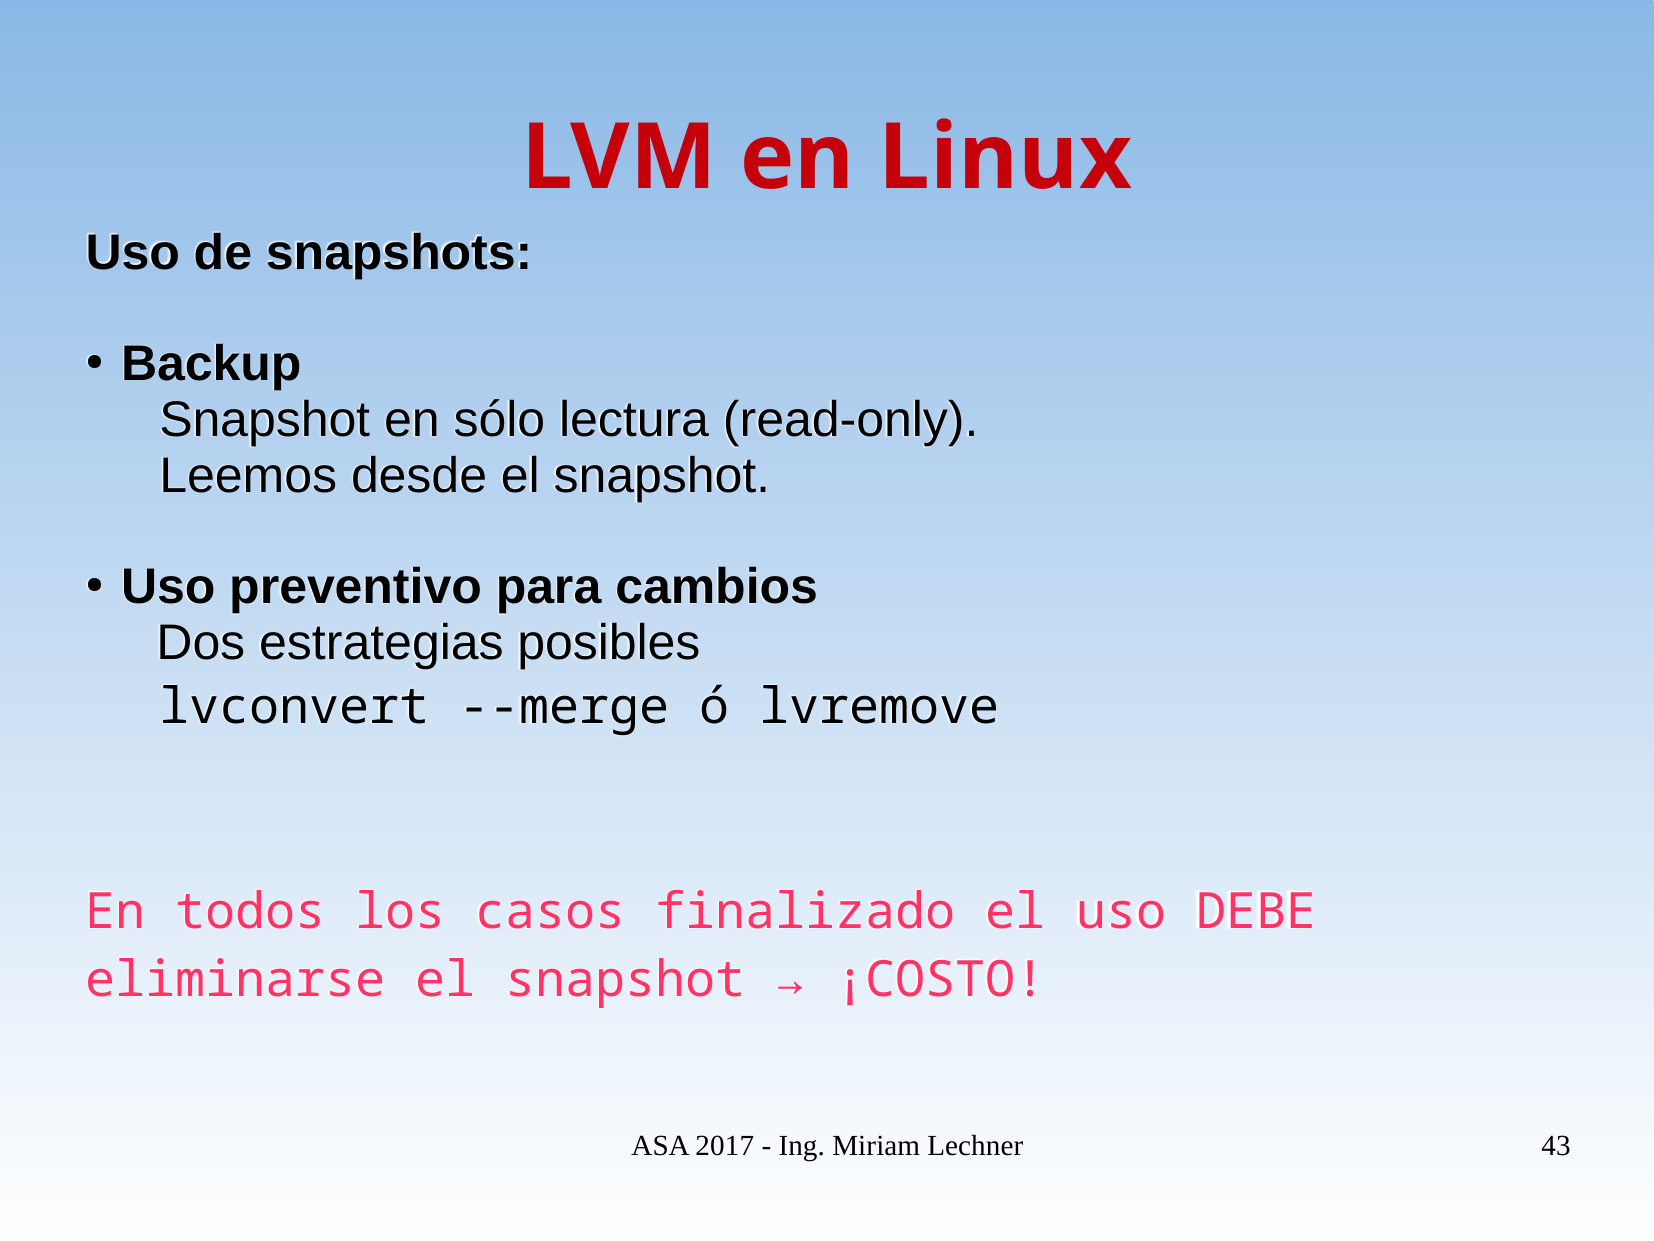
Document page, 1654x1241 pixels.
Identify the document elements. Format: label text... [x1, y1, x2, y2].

text_box Uso de snapshots: Backup Snapshot en sólo lectura (read-only). Leemos desde el snapshot. Uso preventivo para cambios Dos estrategias posibles lvconvert --merge ó lvremove En todos los casos finalizado el uso DEBE eliminarse el snapshot → ¡COSTO! [70, 216, 1361, 1120]
title LVM en Linux [82, 49, 1571, 257]
